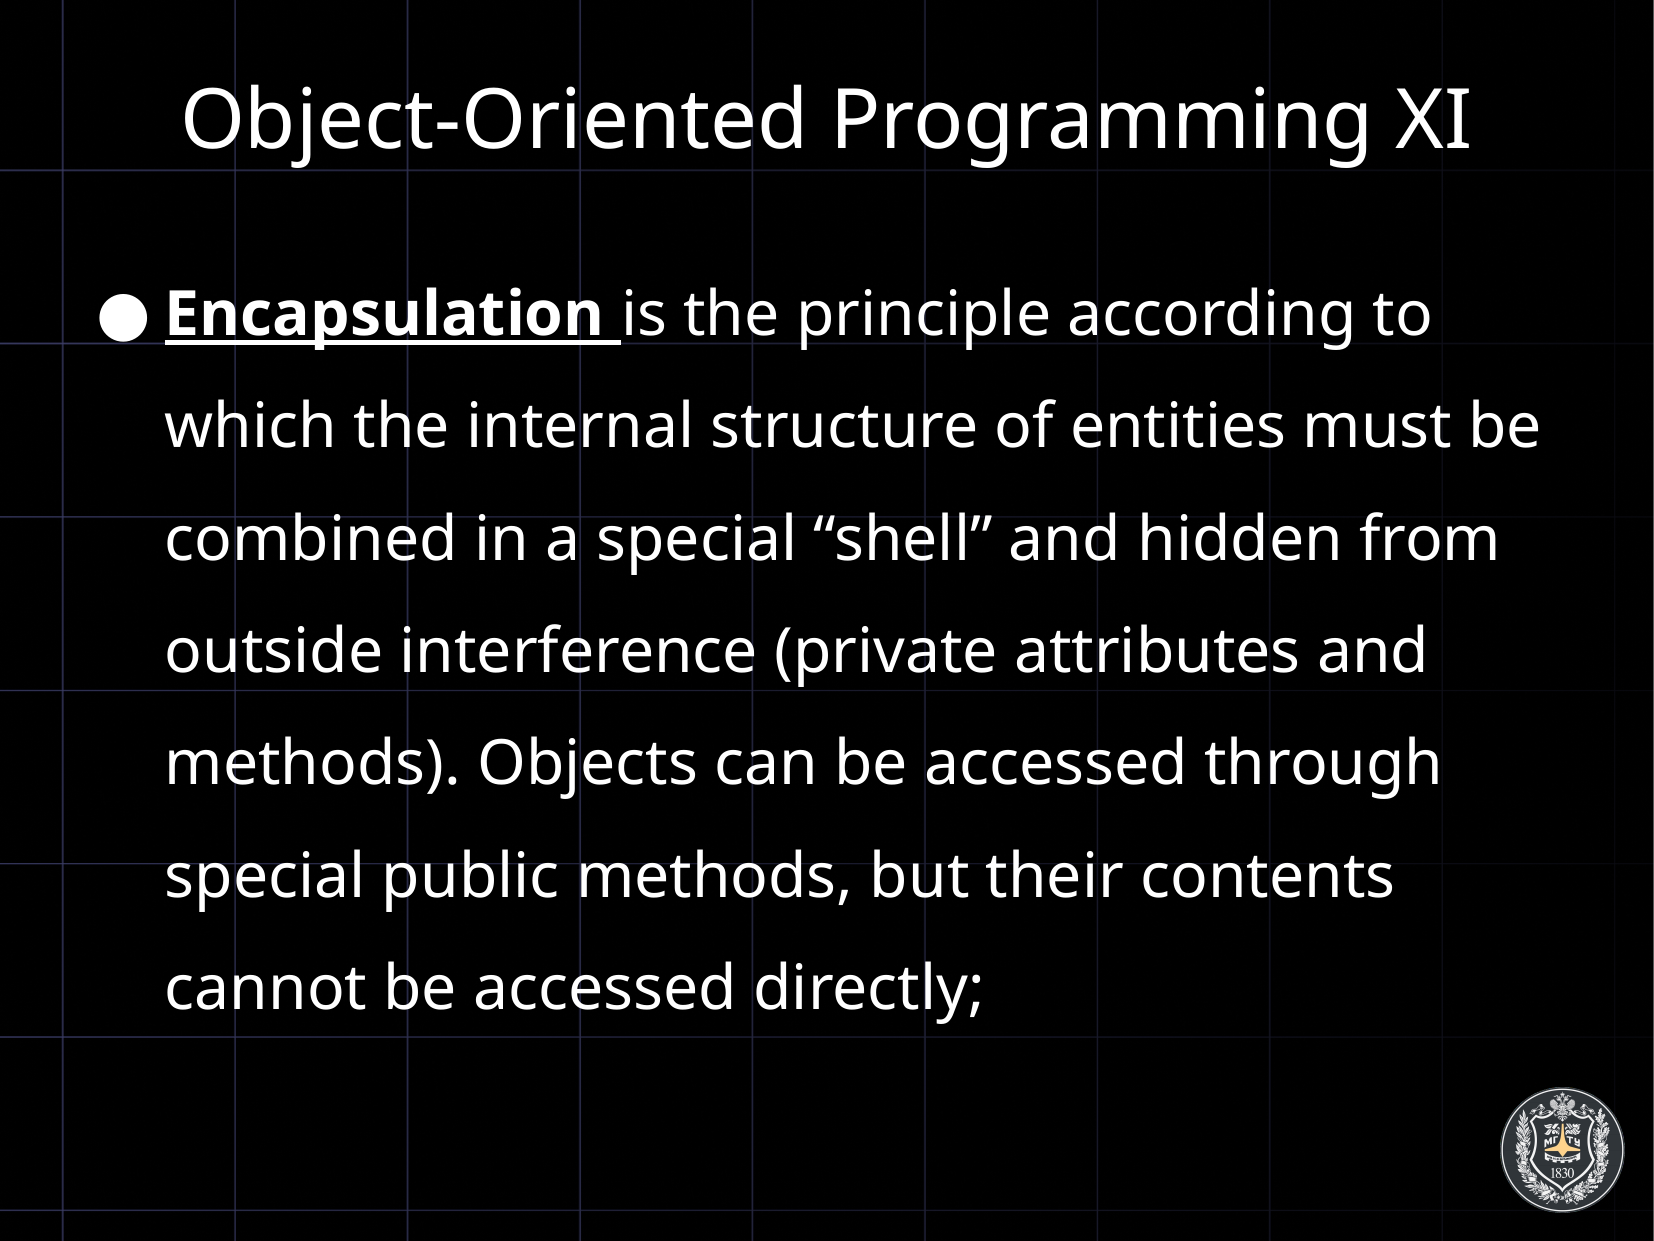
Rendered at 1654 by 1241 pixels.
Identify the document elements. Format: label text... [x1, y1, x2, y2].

picture [0, 0, 1654, 1241]
text_box Encapsulation is the principle according to which the internal structure of entities must be combined in a special “shell” and hidden from outside interference (private attributes and methods). Objects can be accessed through special public methods, but their contents cannot be accessed directly; [74, 187, 1575, 1241]
text_box Object-Oriented Programming XI [82, 37, 1571, 187]
